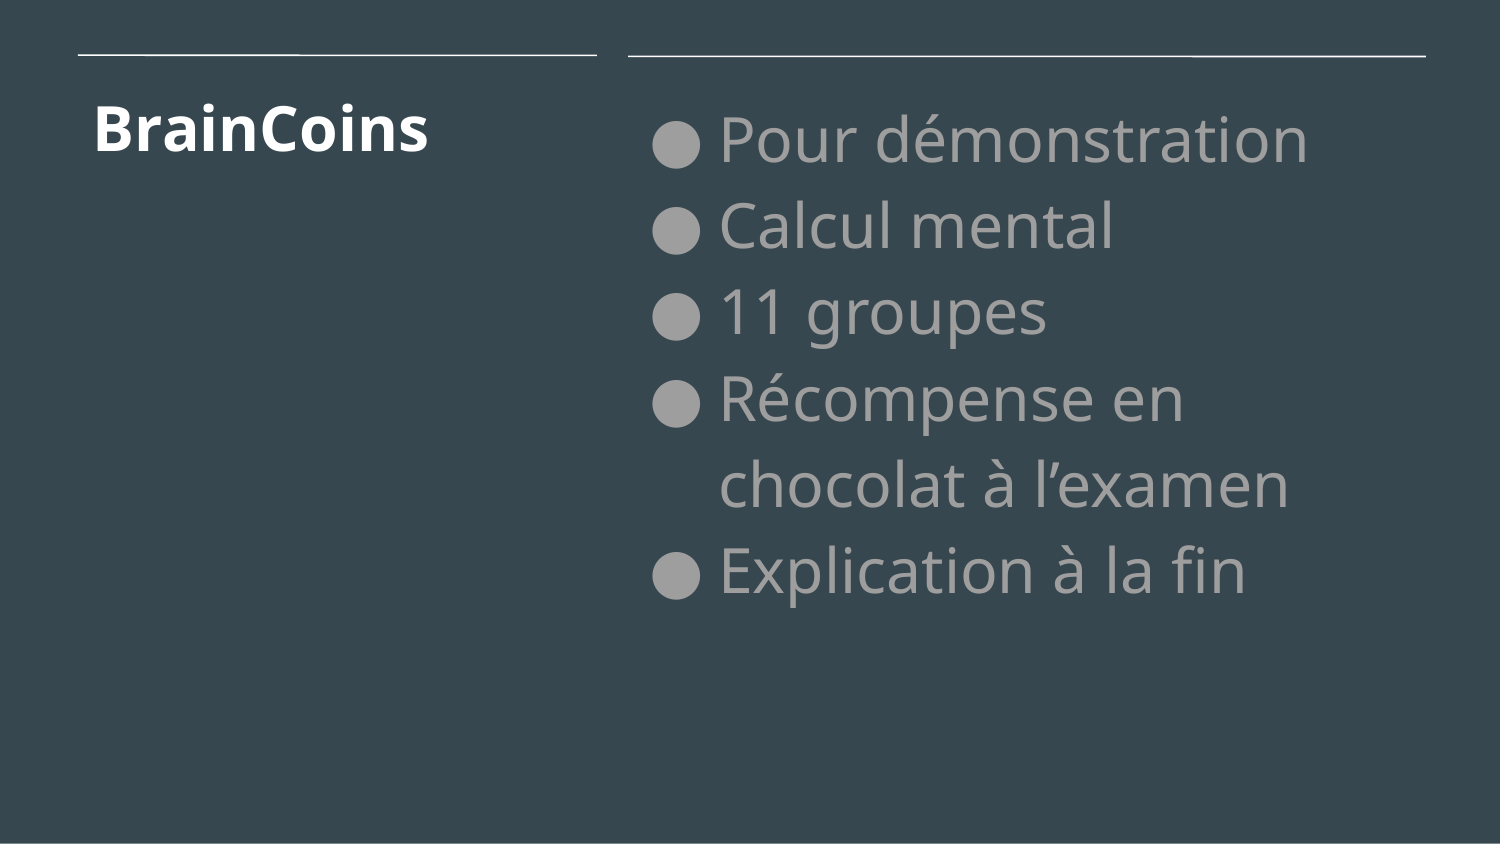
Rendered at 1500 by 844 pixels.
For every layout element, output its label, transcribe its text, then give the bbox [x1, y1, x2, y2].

list Pour démonstration Calcul mental 11 groupes Récompense en chocolat à l’examen Explication à la fin [628, 73, 1426, 749]
title BrainCoins [77, 73, 597, 413]
